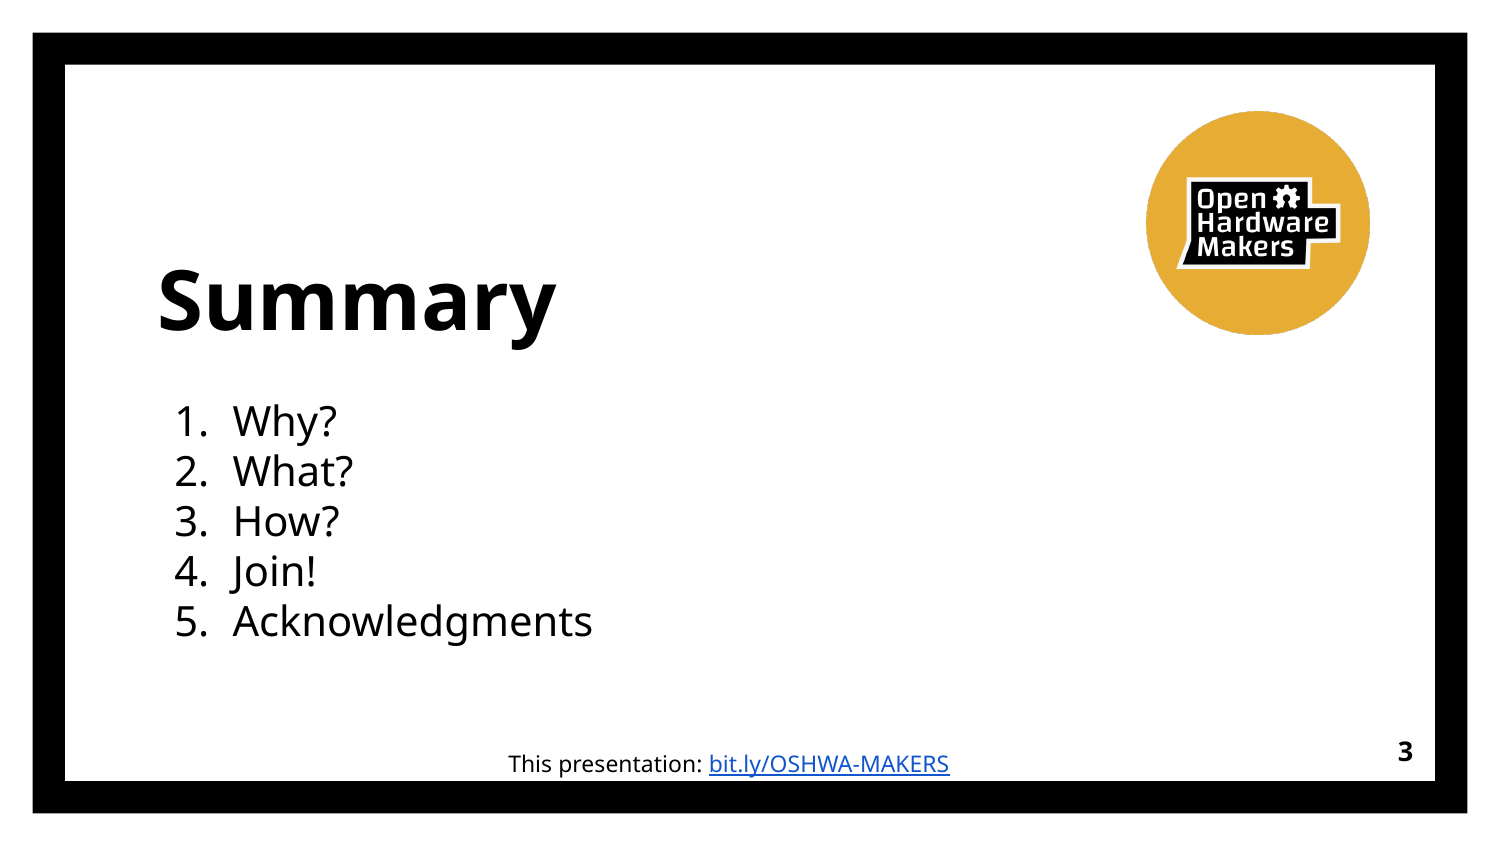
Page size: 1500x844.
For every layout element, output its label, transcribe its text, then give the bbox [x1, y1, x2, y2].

picture [1146, 111, 1370, 335]
list Why? What? How? Join! Acknowledgments [142, 379, 1358, 709]
text_box This presentation: bit.ly/OSHWA-MAKERS [486, 734, 972, 796]
title Summary [142, 139, 978, 363]
slide_number 1 [1338, 720, 1429, 786]
